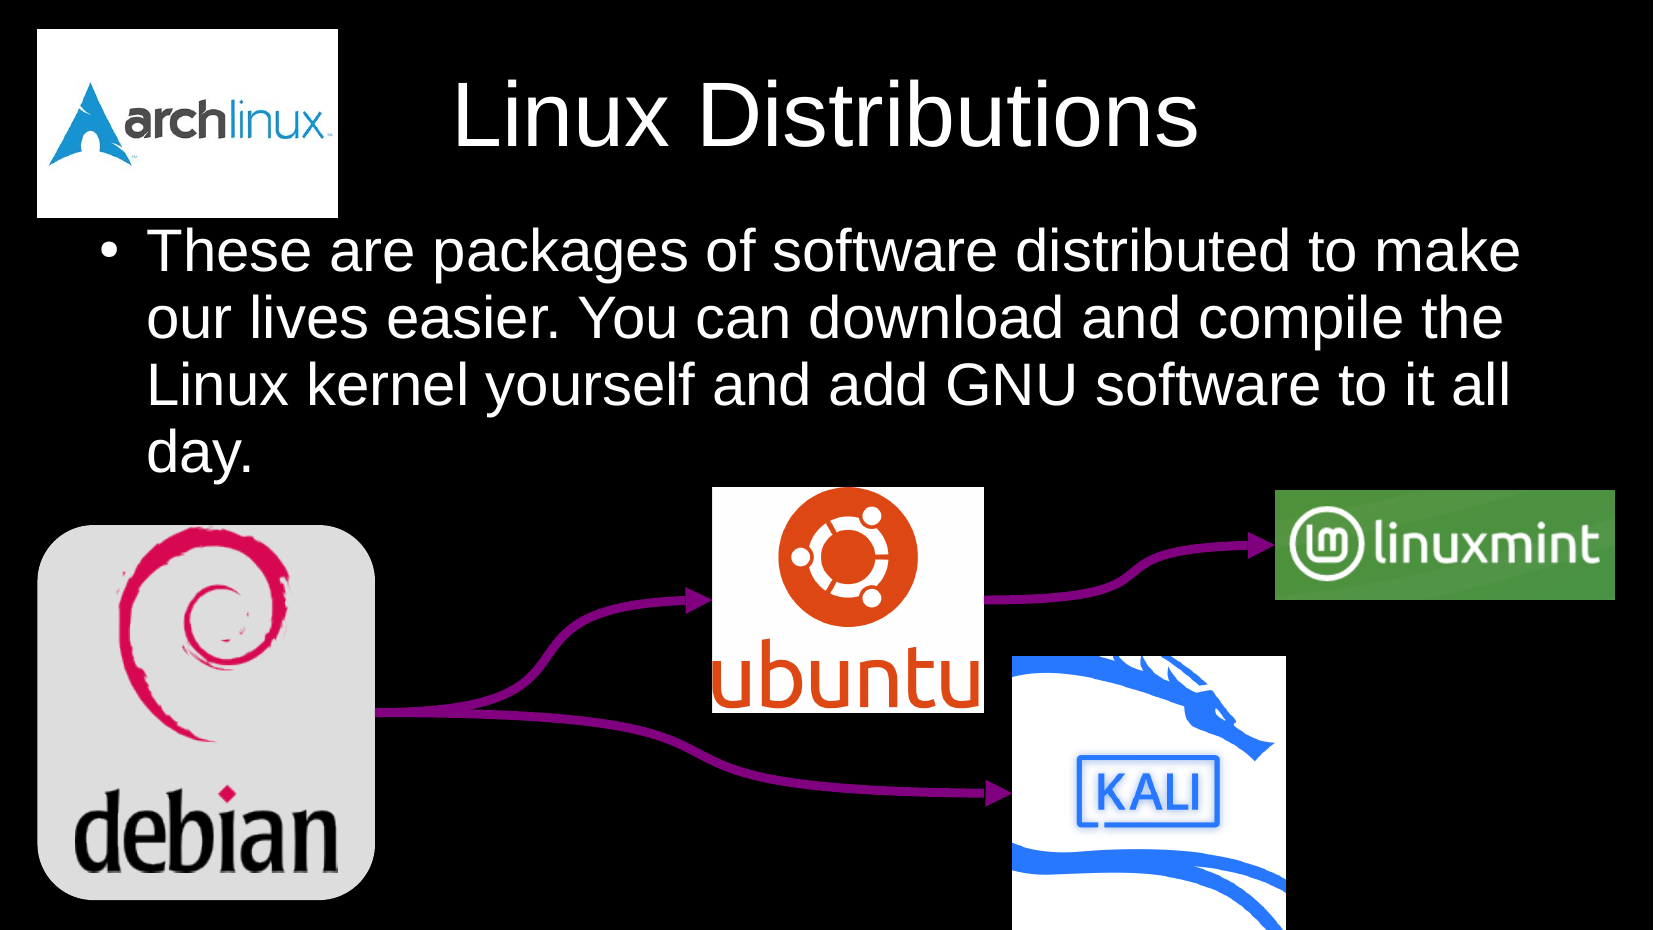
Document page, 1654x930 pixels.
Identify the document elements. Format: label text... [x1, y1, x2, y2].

text_box [37, 528, 376, 901]
picture [712, 487, 984, 713]
picture [75, 525, 338, 873]
list These are packages of software distributed to make our lives easier. You can download and compile the Linux kernel yourself and add GNU software to it all day. [82, 217, 1571, 488]
picture [1012, 656, 1286, 930]
picture [37, 29, 338, 218]
title Linux Distributions [338, 37, 1571, 193]
picture [1275, 490, 1615, 601]
